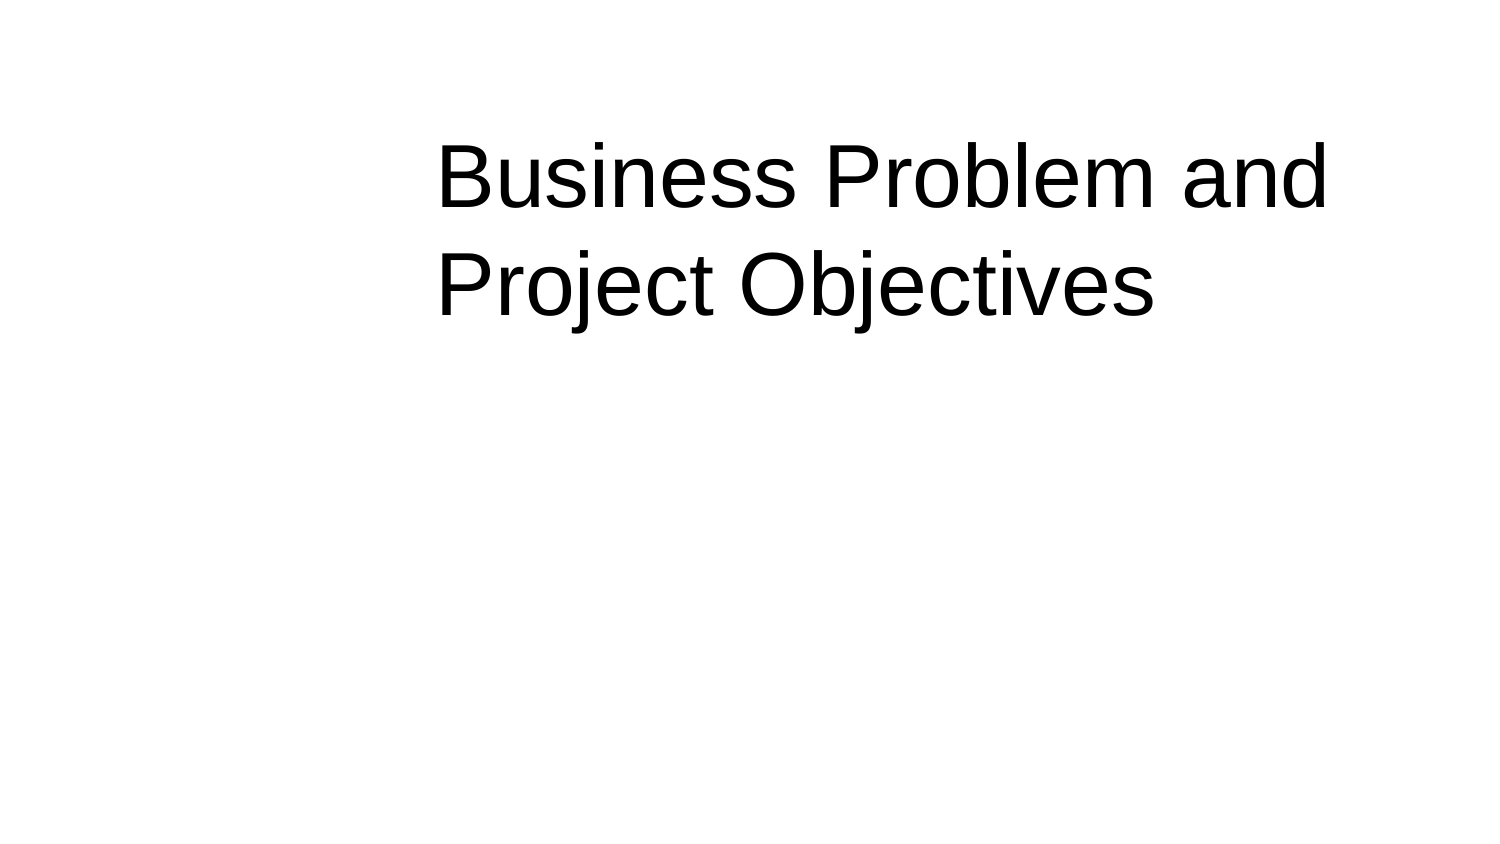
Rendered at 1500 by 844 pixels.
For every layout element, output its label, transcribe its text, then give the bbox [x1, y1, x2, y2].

title Business Problem and Project Objectives [420, 103, 1428, 357]
